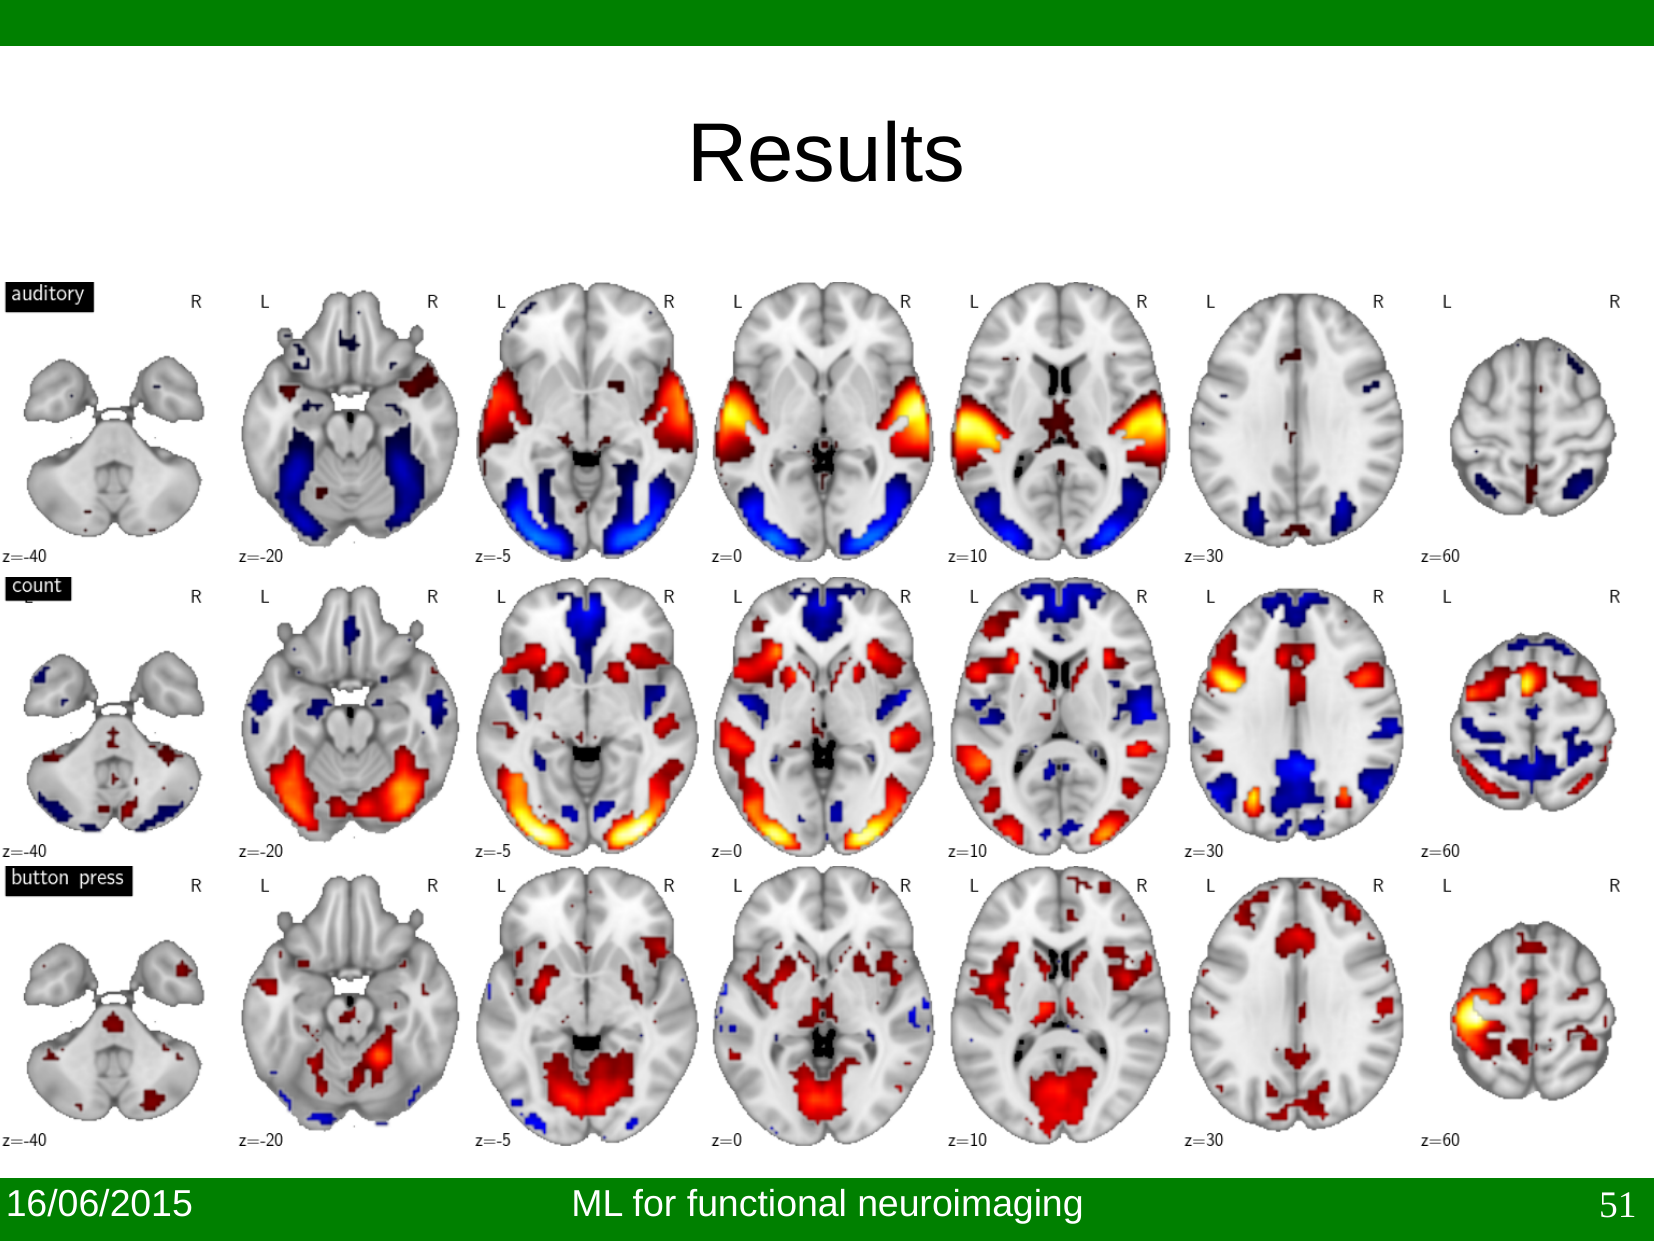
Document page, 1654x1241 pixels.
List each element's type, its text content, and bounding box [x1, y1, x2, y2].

title Results [82, 49, 1571, 257]
picture [0, 282, 1651, 562]
picture [0, 577, 1651, 857]
picture [0, 866, 1651, 1146]
